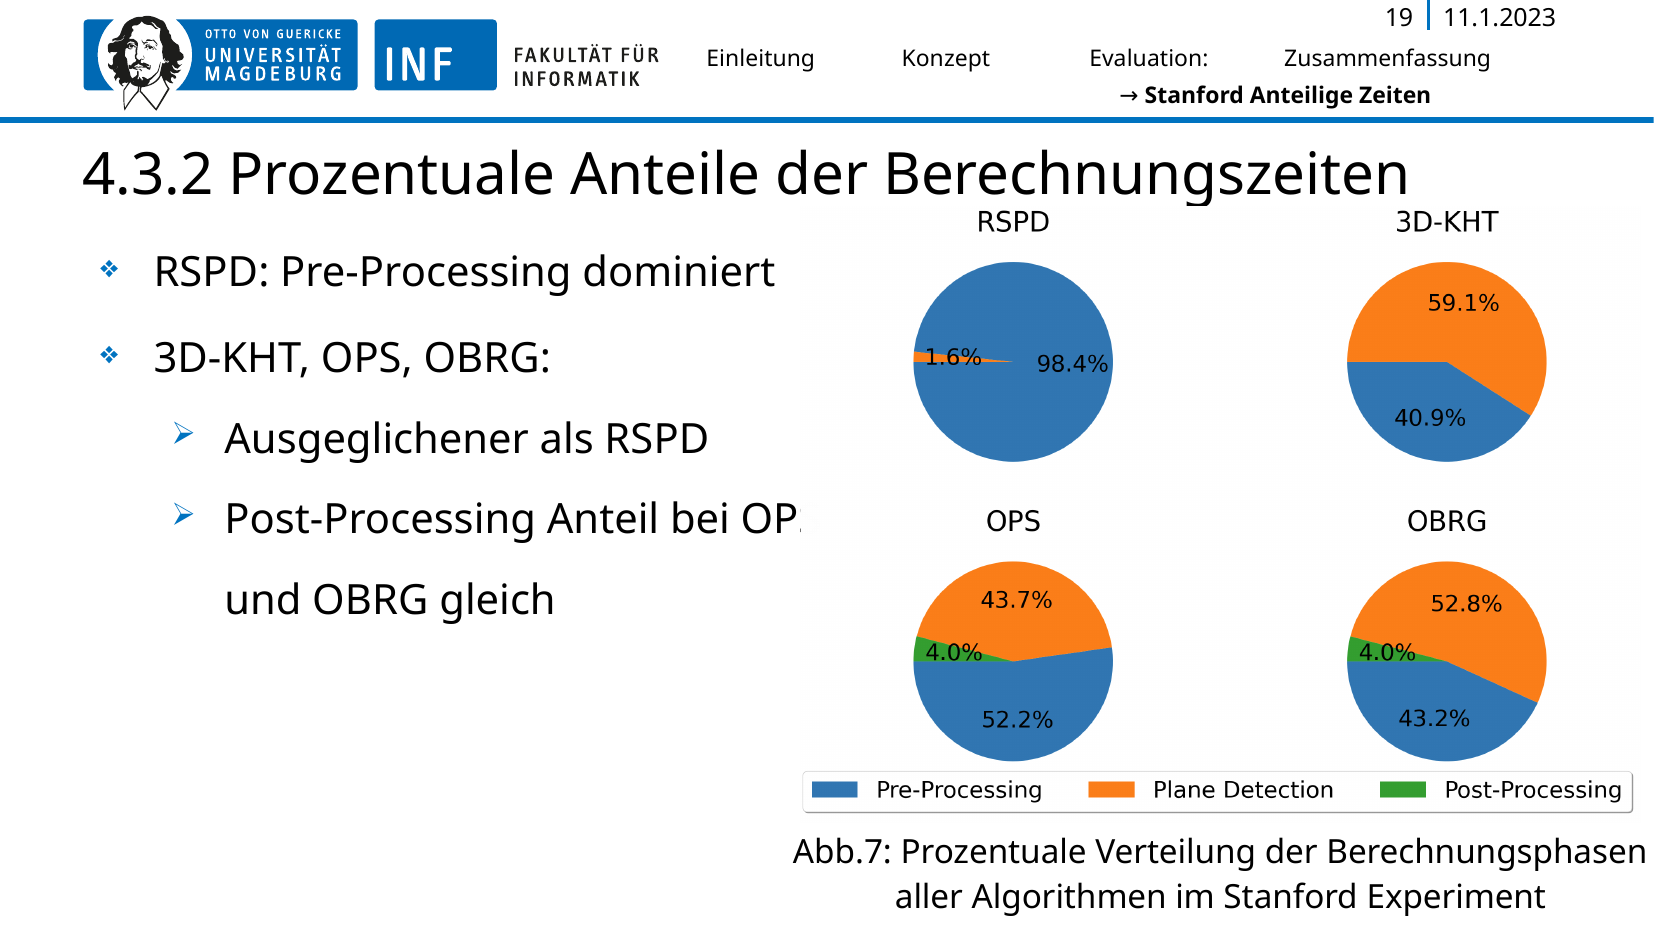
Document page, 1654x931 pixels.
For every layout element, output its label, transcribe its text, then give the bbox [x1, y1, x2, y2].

picture [800, 206, 1641, 823]
list RSPD: Pre-Processing dominiert 3D-KHT, OPS, OBRG: Ausgeglichener als RSPD Post-Processing Anteil bei OPS und OBRG gleich [82, 241, 800, 781]
title 4.3.2 Prozentuale Anteile der Berechnungszeiten [82, 131, 1576, 212]
text_box Abb.7: Prozentuale Verteilung der Berechnungsphasen aller Algorithmen im Stanford Experiment [774, 820, 1654, 931]
